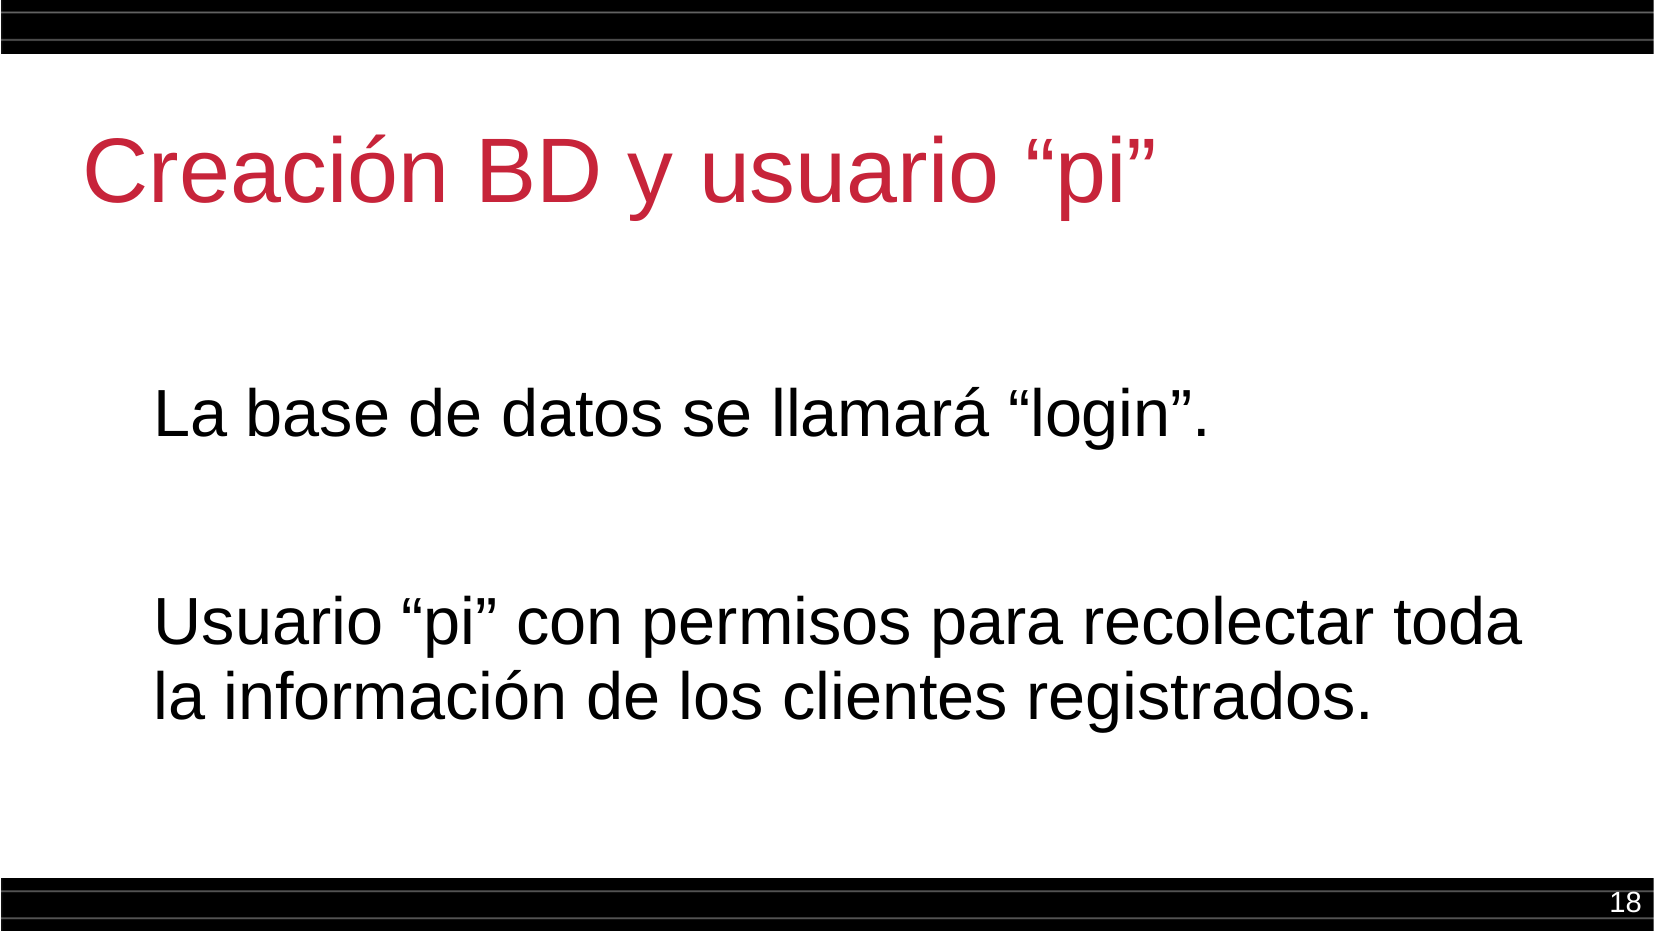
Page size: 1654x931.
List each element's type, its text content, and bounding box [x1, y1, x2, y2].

picture [1, 878, 1654, 931]
list La base de datos se llamará “login”. Usuario “pi” con permisos para recolectar toda la información de los clientes registrados. [82, 271, 1571, 758]
picture [1, 0, 1654, 54]
title Creación BD y usuario “pi” [82, 92, 1571, 249]
